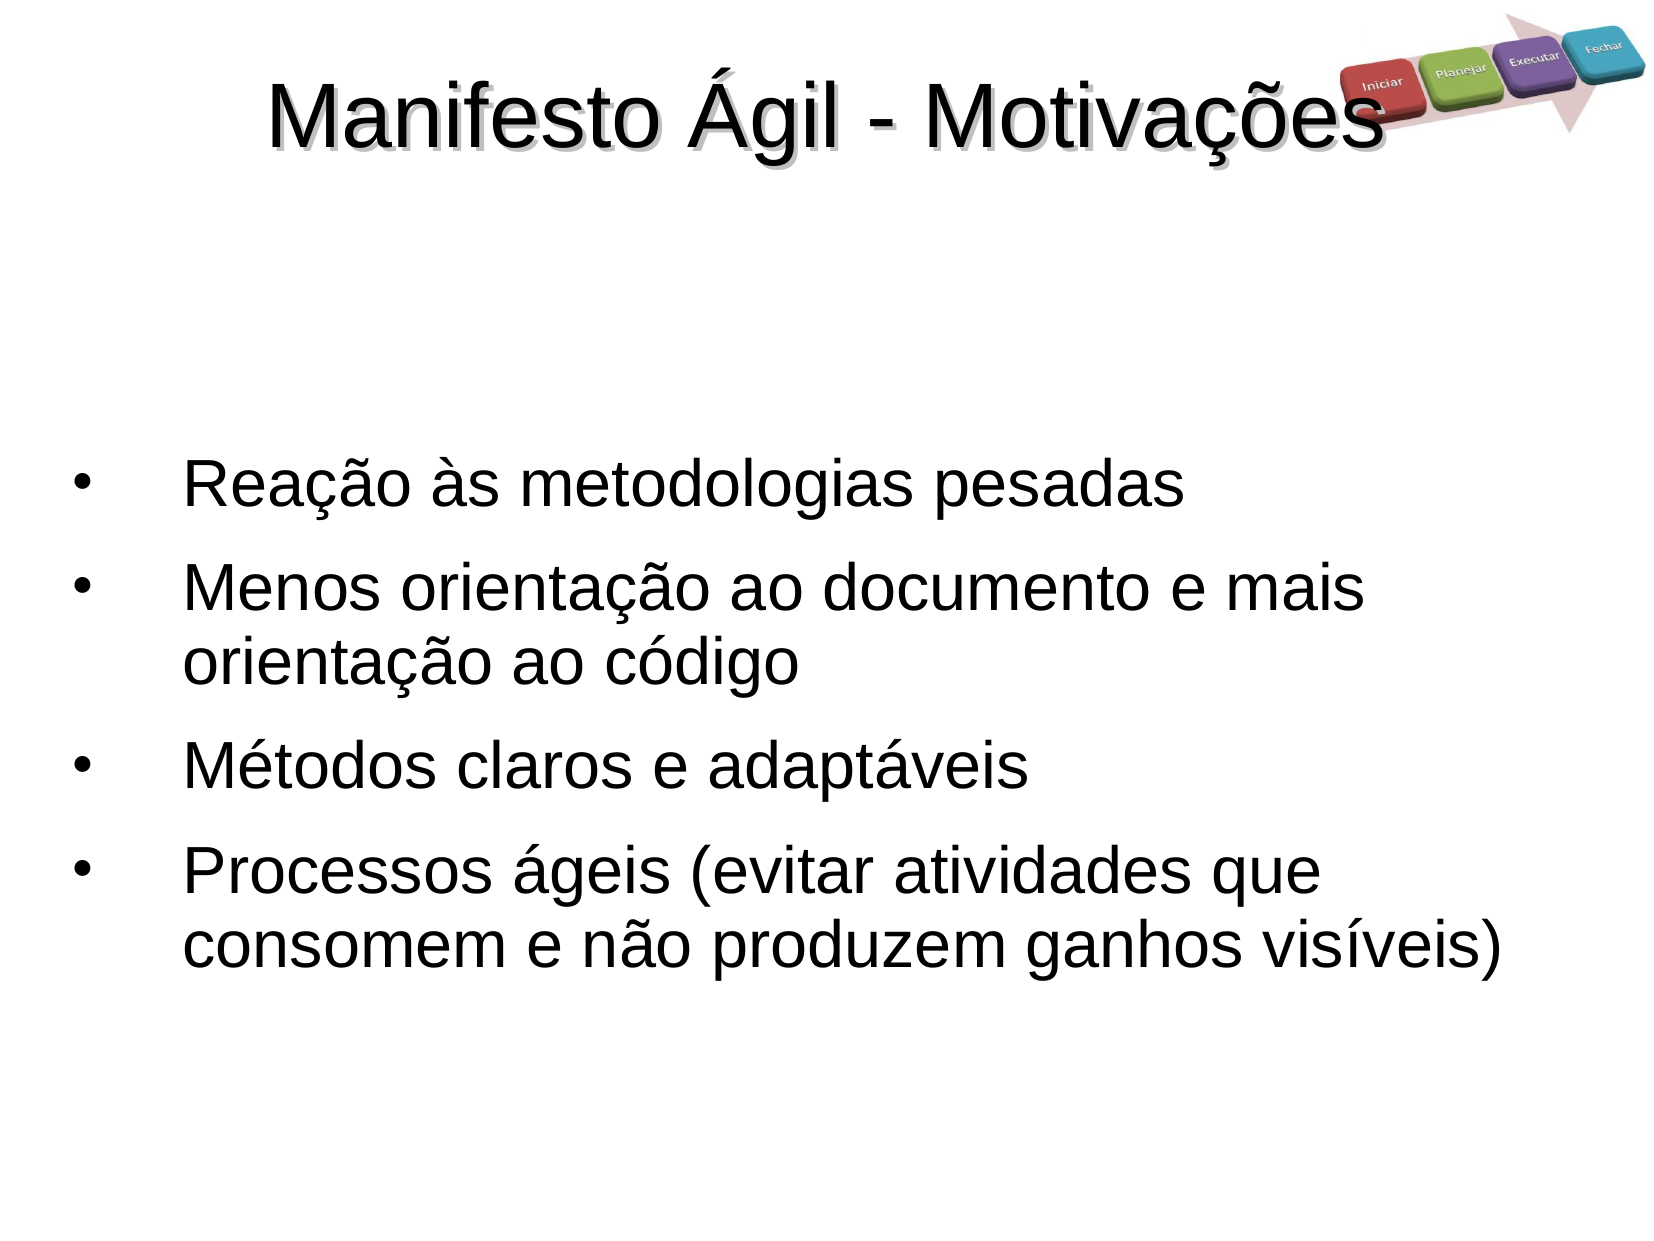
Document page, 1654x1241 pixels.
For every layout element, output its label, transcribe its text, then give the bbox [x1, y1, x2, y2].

text_box Reação às metodologias pesadas Menos orientação ao documento e mais orientação ao código Métodos claros e adaptáveis Processos ágeis (evitar atividades que consomem e não produzem ganhos visíveis) [70, 253, 1619, 1176]
chart [1334, 13, 1647, 136]
title Manifesto Ágil - Motivações [82, 17, 1571, 210]
